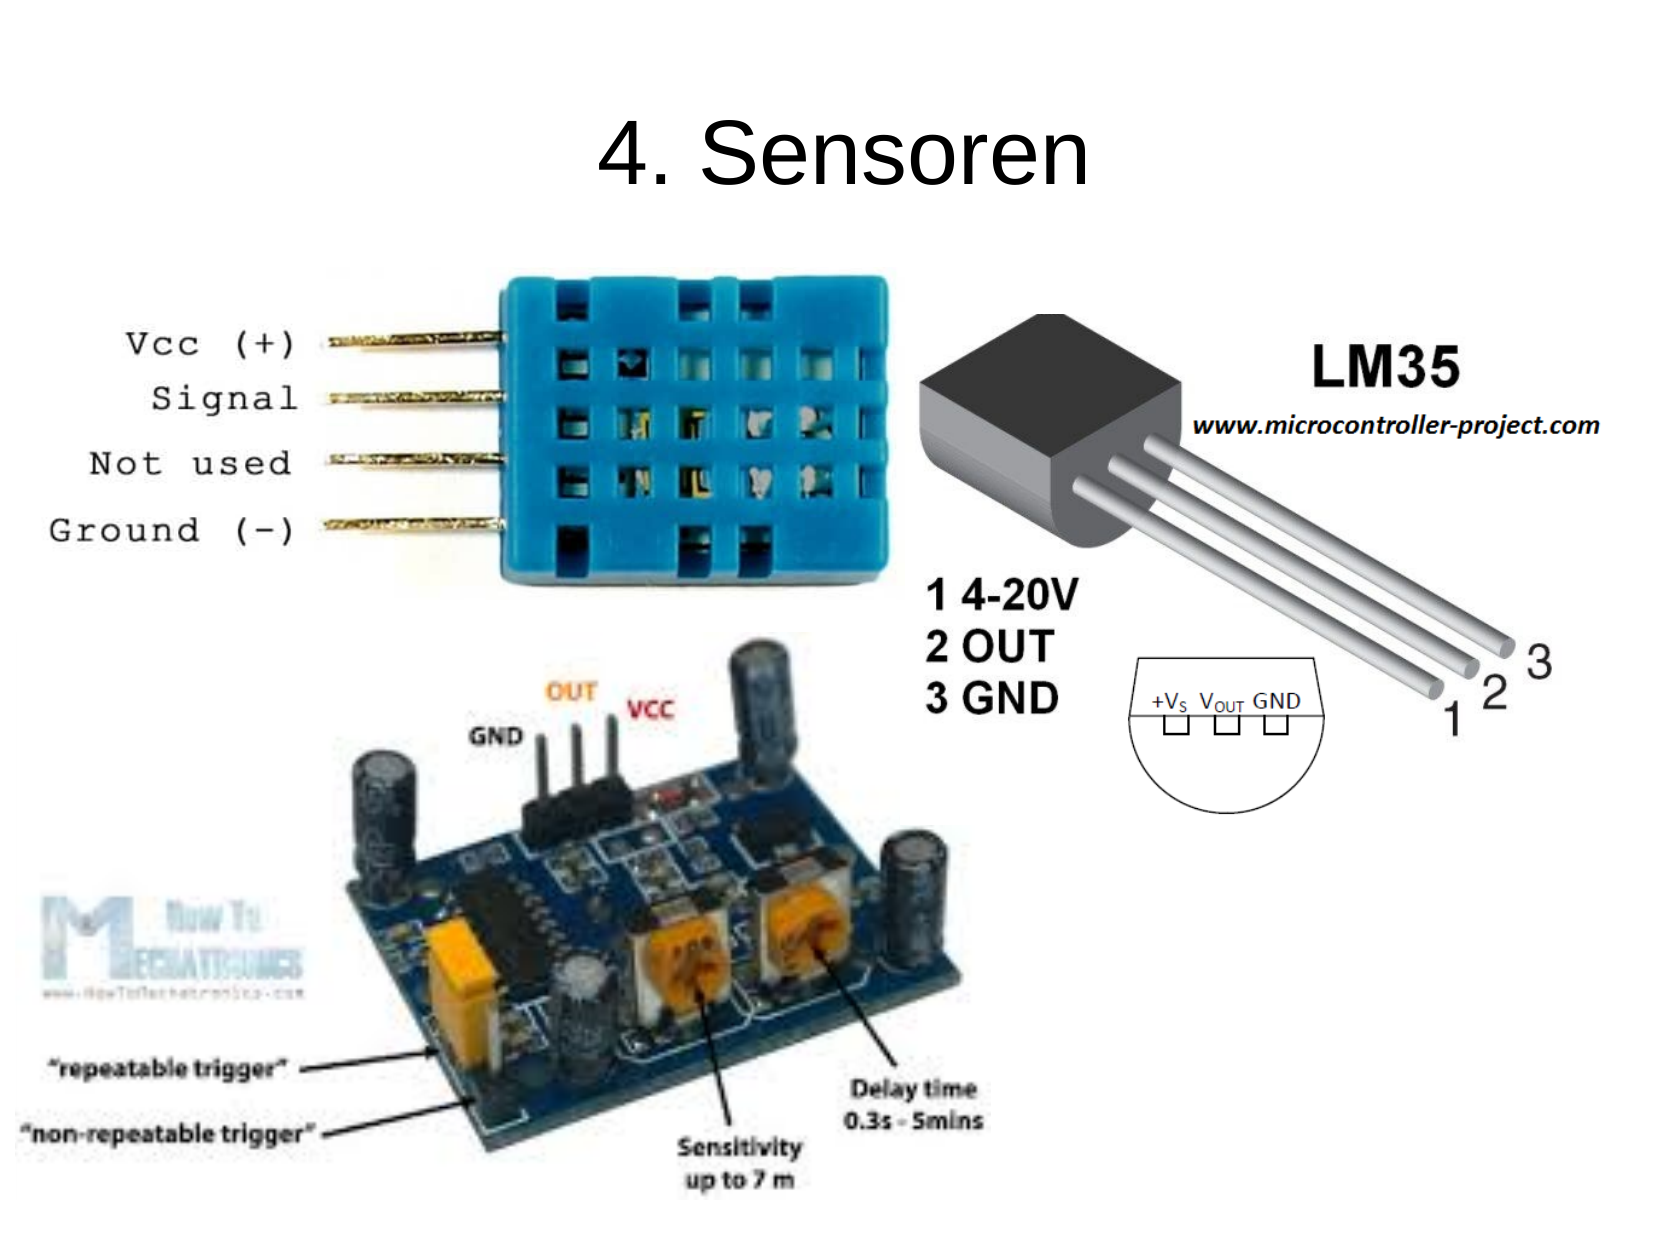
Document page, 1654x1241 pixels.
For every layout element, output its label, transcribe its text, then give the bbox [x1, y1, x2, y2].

title 4. Sensoren [82, 49, 1571, 257]
picture [15, 267, 1628, 1201]
